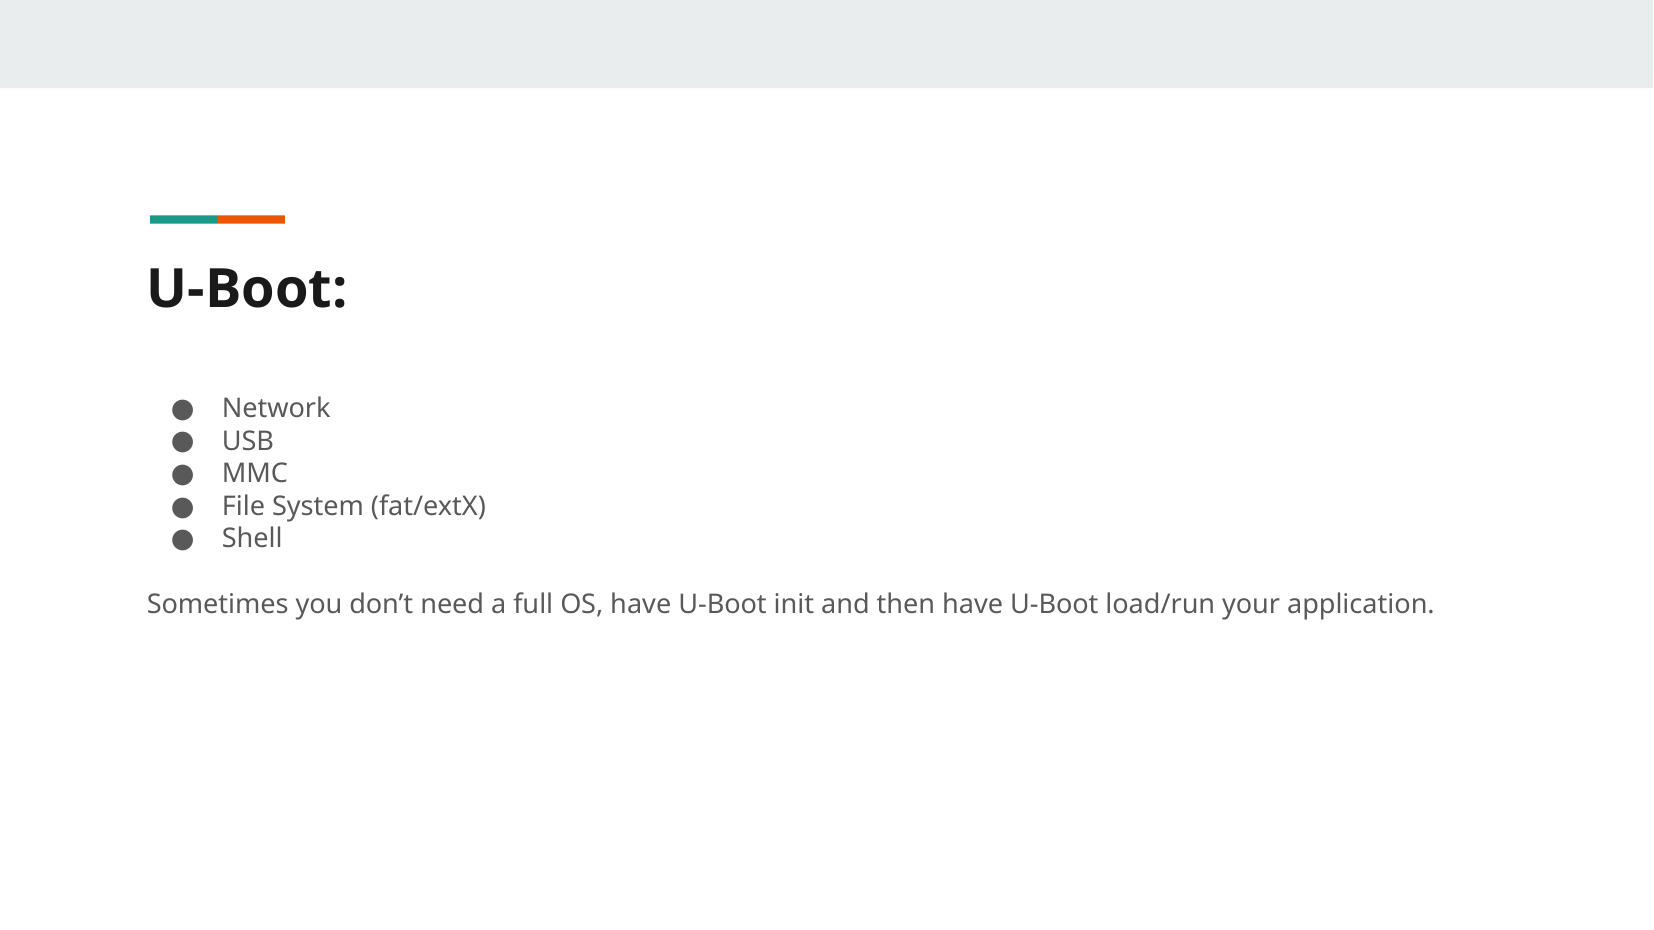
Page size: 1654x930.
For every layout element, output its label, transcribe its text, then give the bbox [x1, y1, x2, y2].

list Network USB MMC File System (fat/extX) Shell Sometimes you don’t need a full OS, have U-Boot init and then have U-Boot load/run your application. [131, 375, 1522, 785]
title U-Boot: [131, 238, 1522, 336]
